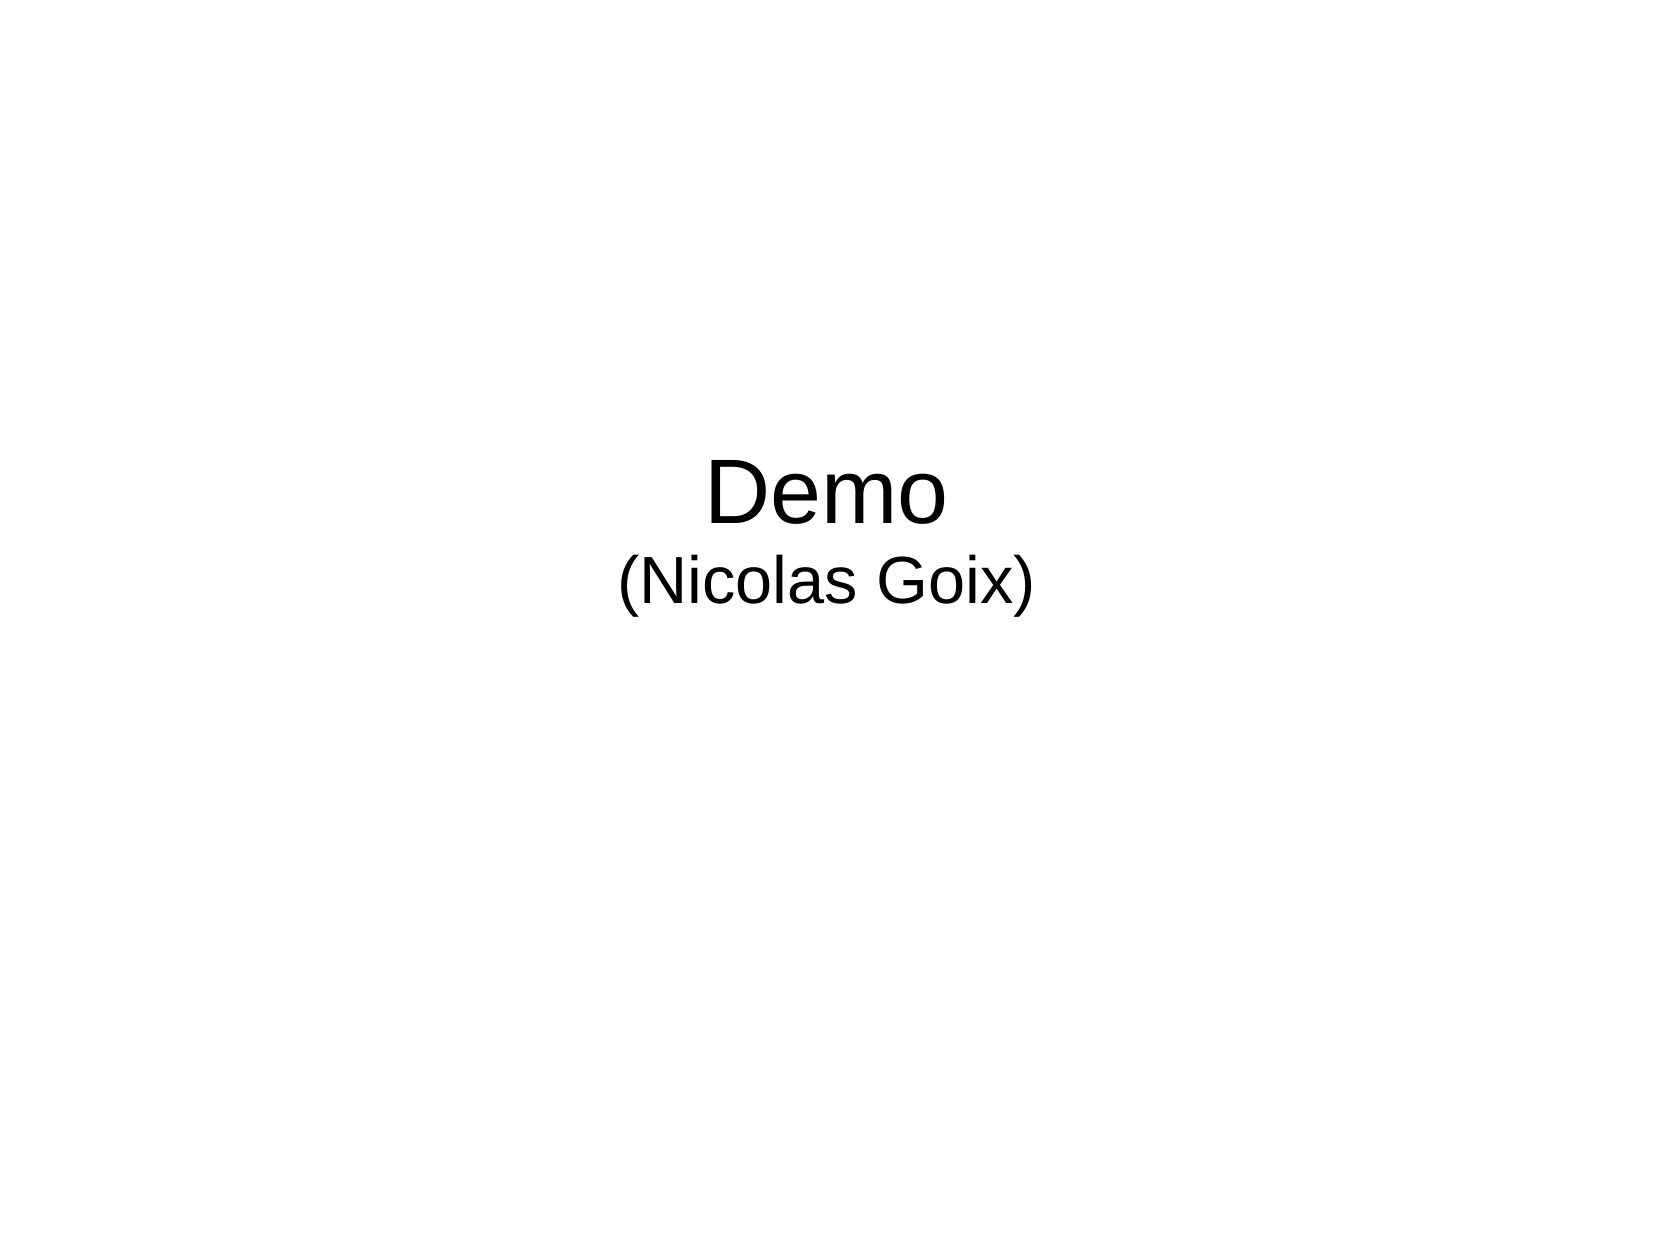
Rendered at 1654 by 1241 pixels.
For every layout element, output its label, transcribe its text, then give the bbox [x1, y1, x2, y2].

subtitle Demo (Nicolas Goix) [82, 49, 1571, 1010]
